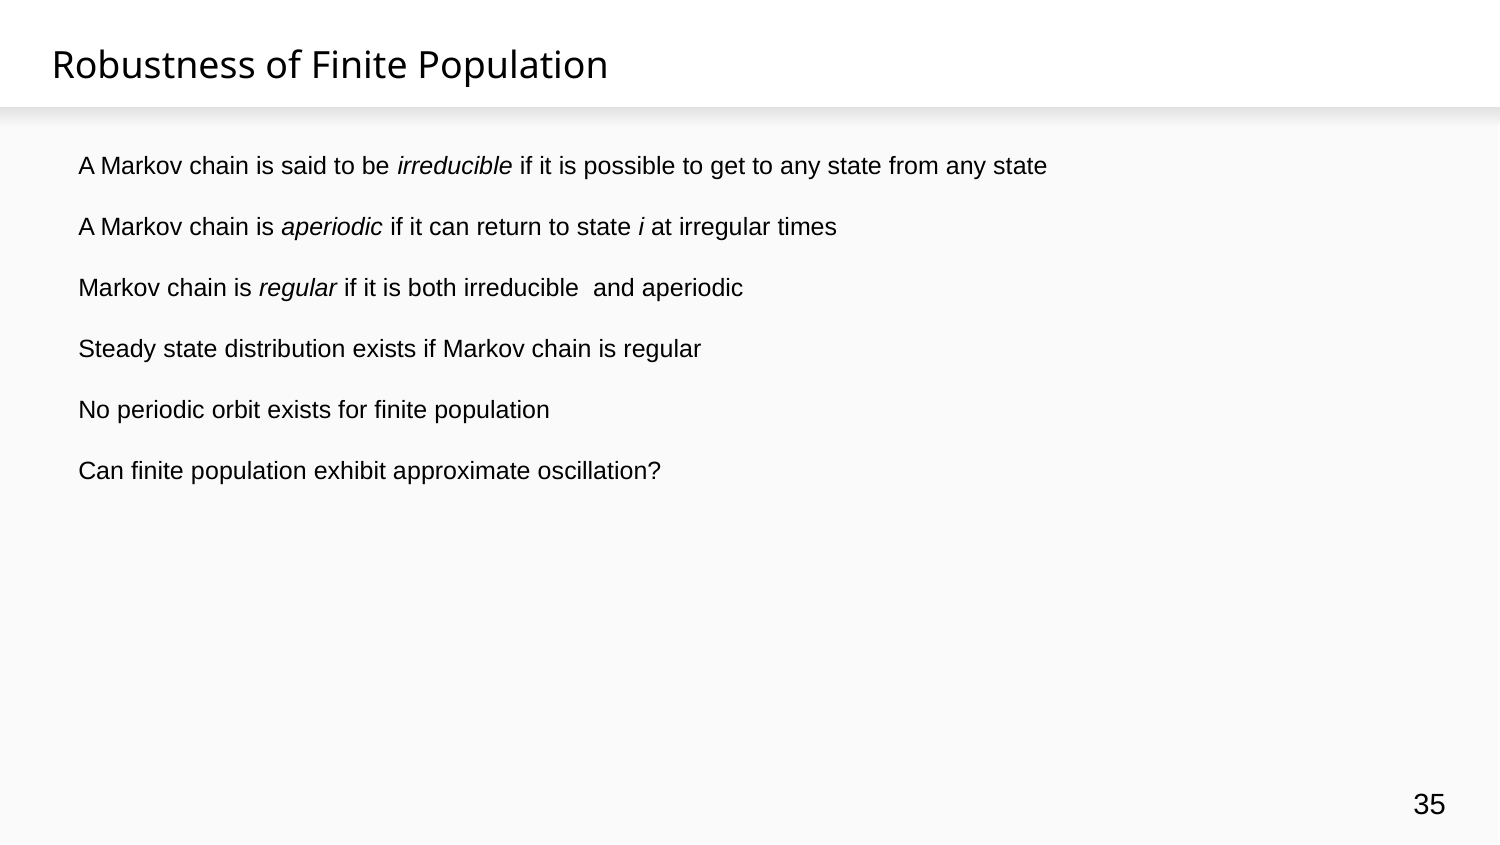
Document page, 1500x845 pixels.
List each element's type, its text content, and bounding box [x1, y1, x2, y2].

text_box A Markov chain is said to be irreducible if it is possible to get to any state from any state A Markov chain is aperiodic if it can return to state i at irregular times Markov chain is regular if it is both irreducible and aperiodic Steady state distribution exists if Markov chain is regular No periodic orbit exists for finite population Can finite population exhibit approximate oscillation? [28, 144, 1064, 501]
title Robustness of Finite Population [51, 14, 1500, 114]
